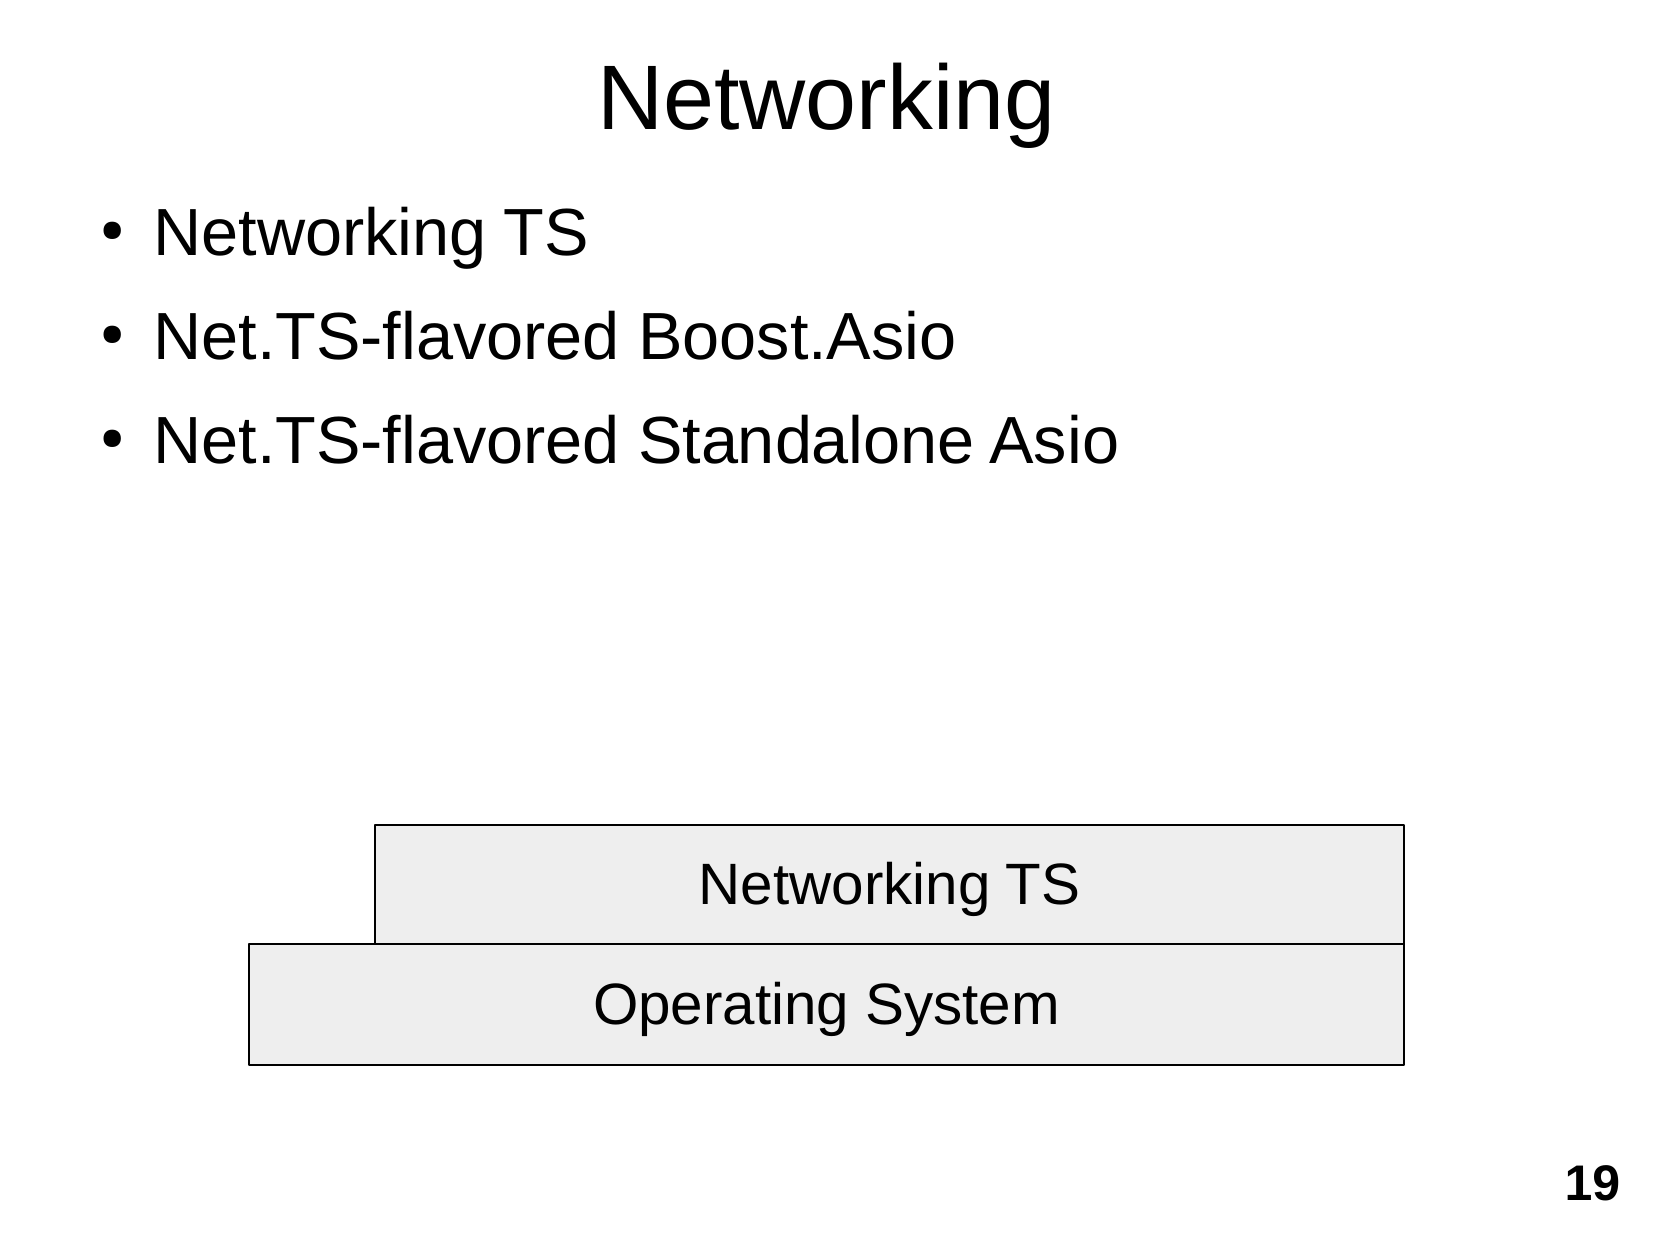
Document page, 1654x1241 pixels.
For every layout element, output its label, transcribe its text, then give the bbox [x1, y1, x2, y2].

text_box Networking TS [375, 825, 1405, 944]
list Networking TS Net.TS-flavored Boost.Asio Net.TS-flavored Standalone Asio [82, 195, 1571, 1156]
text_box Operating System [249, 943, 1405, 1066]
title Networking [82, 15, 1571, 181]
